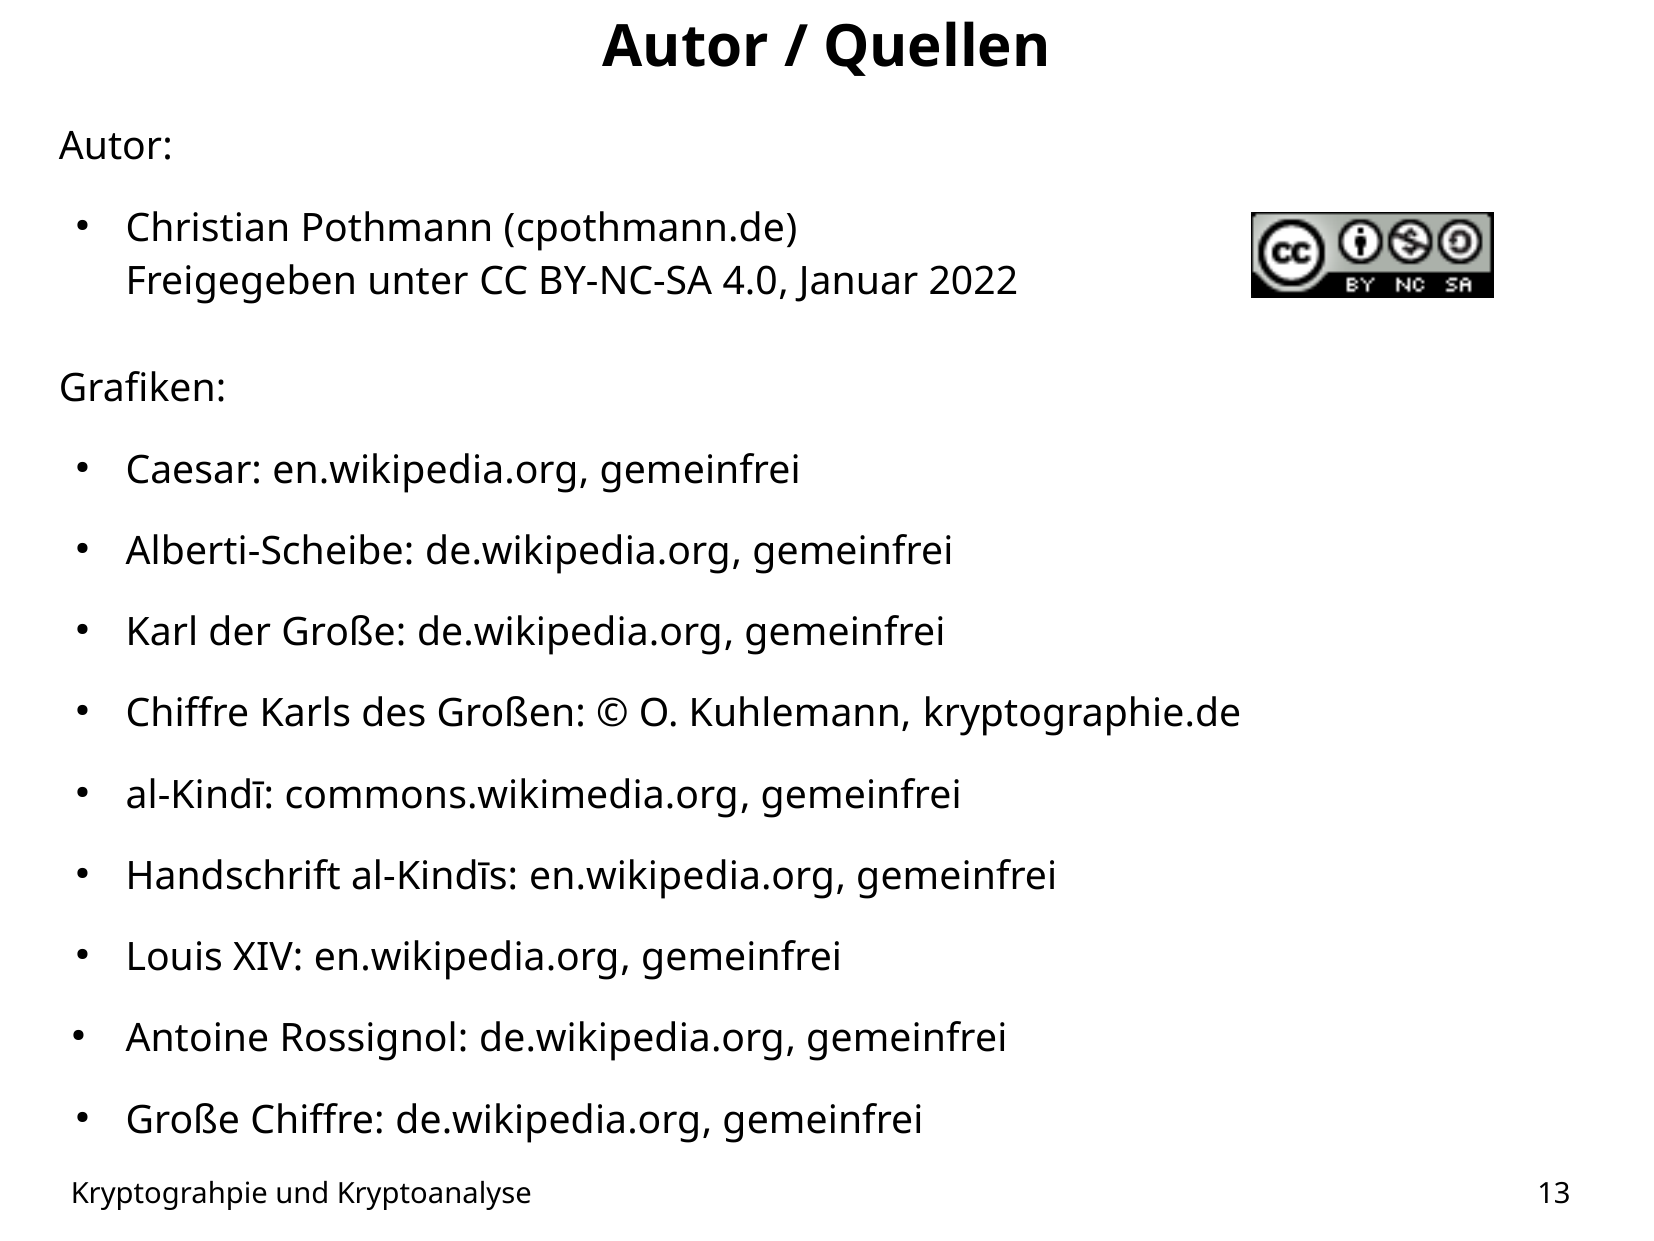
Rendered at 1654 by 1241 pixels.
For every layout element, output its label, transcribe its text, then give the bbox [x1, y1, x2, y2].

title Autor / Quellen [0, 5, 1654, 83]
picture [1251, 212, 1494, 298]
list Autor: Christian Pothmann (cpothmann.de) Freigegeben unter CC BY-NC-SA 4.0, Januar 2022 Grafiken: Caesar: en.wikipedia.org, gemeinfrei Alberti-Scheibe: de.wikipedia.org, gemeinfrei Karl der Große: de.wikipedia.org, gemeinfrei Chiffre Karls des Großen: © O. Kuhlemann, kryptographie.de al-Kindī: commons.wikimedia.org, gemeinfrei Handschrift al-Kindīs: en.wikipedia.org, gemeinfrei Louis XIV: en.wikipedia.org, gemeinfrei Antoine Rossignol: de.wikipedia.org, gemeinfrei Große Chiffre: de.wikipedia.org, gemeinfrei [59, 118, 1583, 1146]
